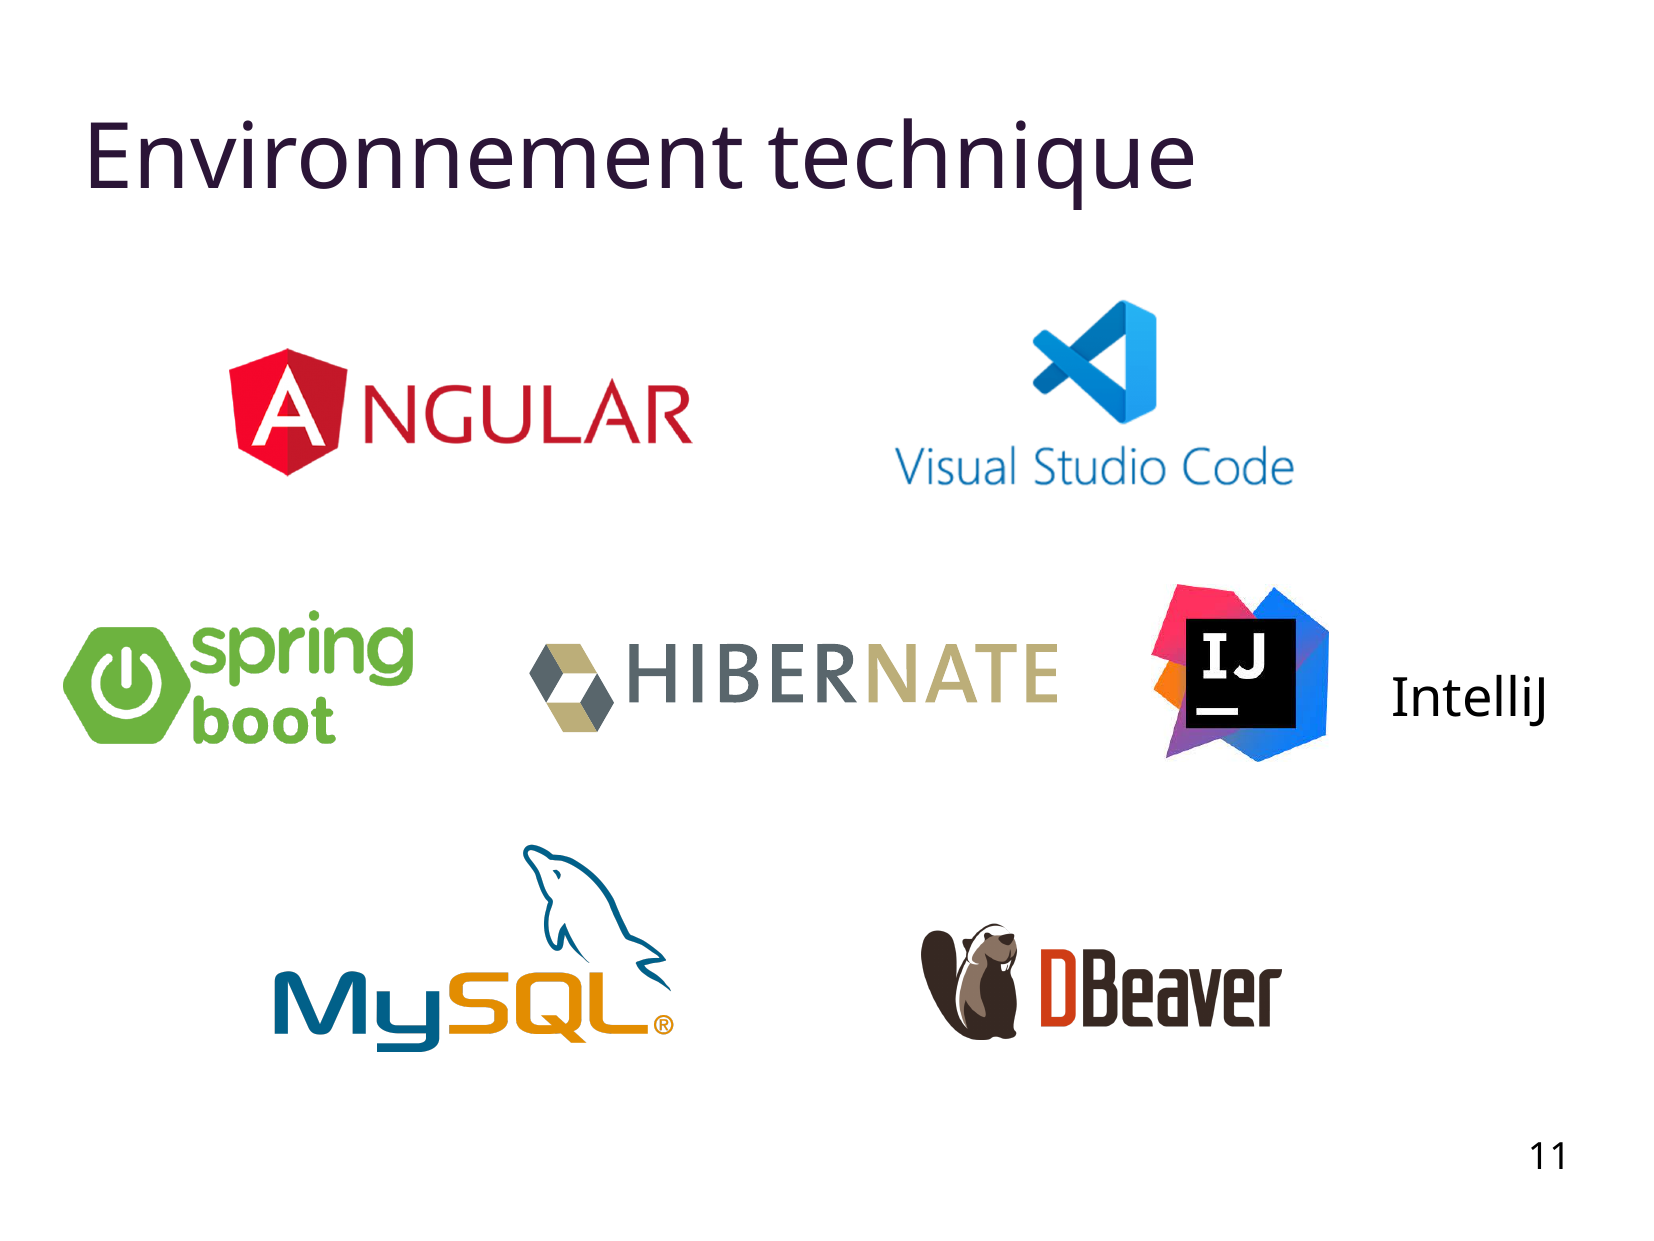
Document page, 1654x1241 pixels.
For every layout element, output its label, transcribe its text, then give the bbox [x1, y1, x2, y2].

picture [529, 643, 1058, 733]
picture [274, 844, 674, 1052]
picture [1151, 584, 1329, 762]
picture [59, 590, 419, 780]
picture [206, 279, 715, 546]
text_box IntelliJ [1346, 650, 1595, 727]
title Environnement technique [82, 49, 1571, 257]
picture [921, 891, 1282, 1072]
picture [879, 259, 1352, 526]
